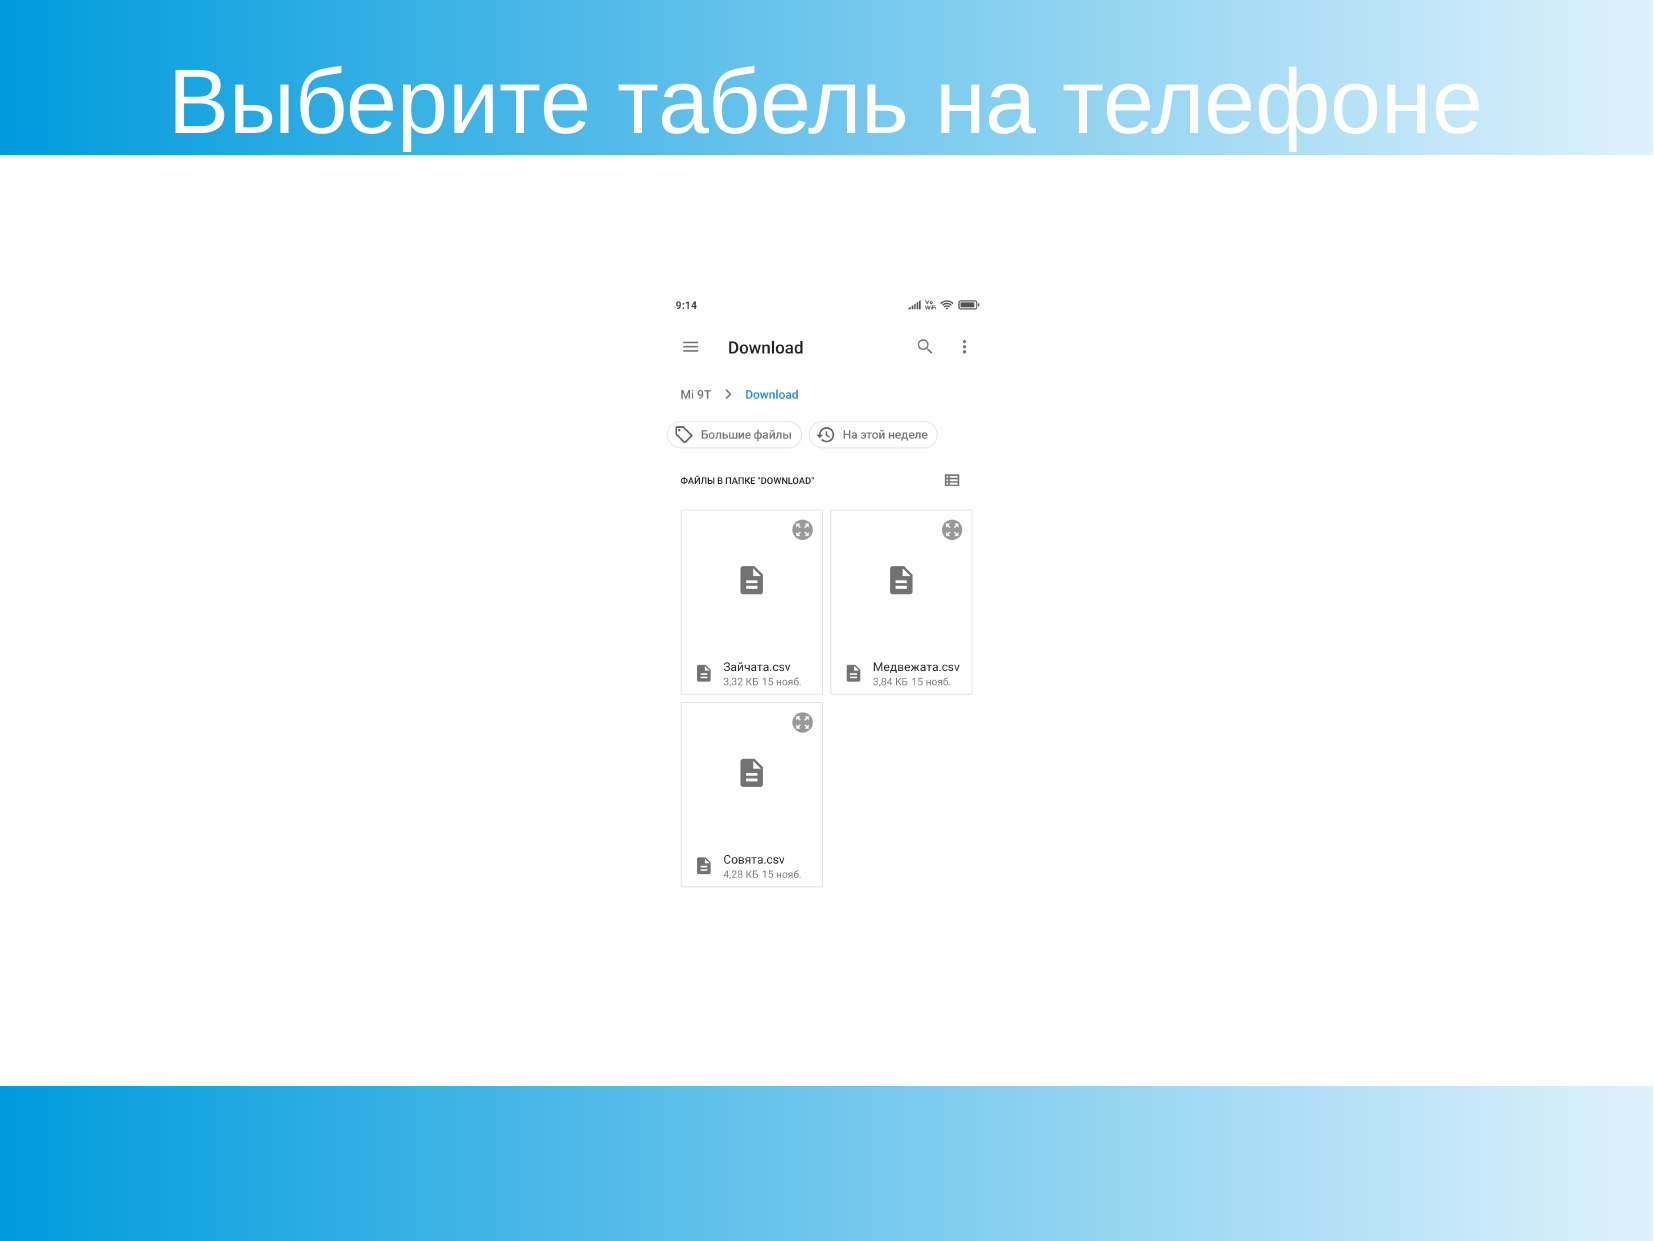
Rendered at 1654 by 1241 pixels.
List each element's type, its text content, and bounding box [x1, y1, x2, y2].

picture [660, 290, 993, 1010]
title Выберите табель на телефоне [82, 49, 1571, 155]
